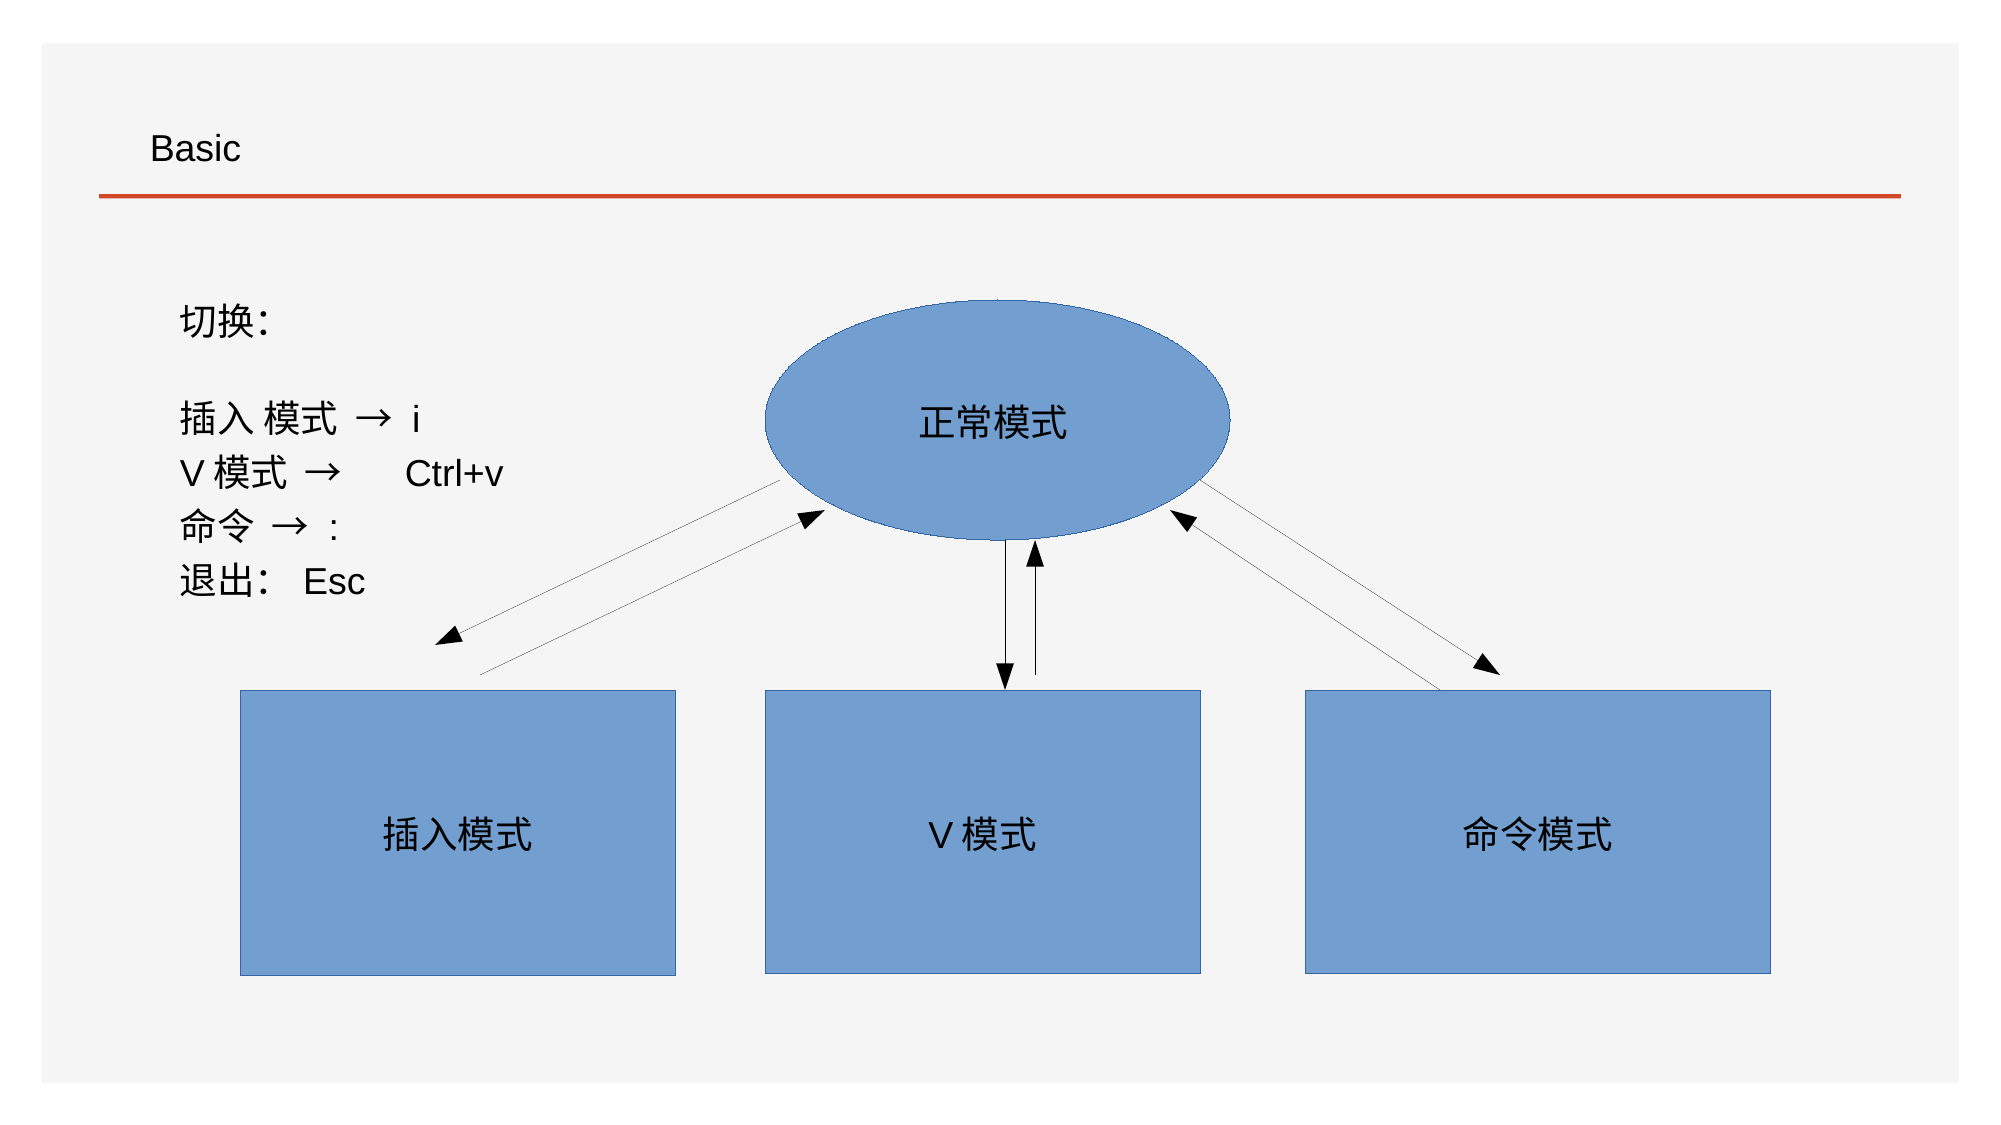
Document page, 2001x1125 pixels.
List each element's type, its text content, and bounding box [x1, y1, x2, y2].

text_box 切换： 插入 模式 → i V模式 → Ctrl+v 命令 → : 退出：Esc [165, 285, 631, 656]
text_box 切换： 插入 模式 → i V模式 → Ctrl+v 命令 → : 退出：Esc [523, 604, 631, 656]
text_box 命令模式 [1305, 690, 1771, 974]
text_box 正常模式 [765, 299, 1231, 541]
text_box Basic [135, 119, 257, 177]
text_box V模式 [765, 690, 1201, 974]
text_box 插入模式 [240, 690, 676, 976]
